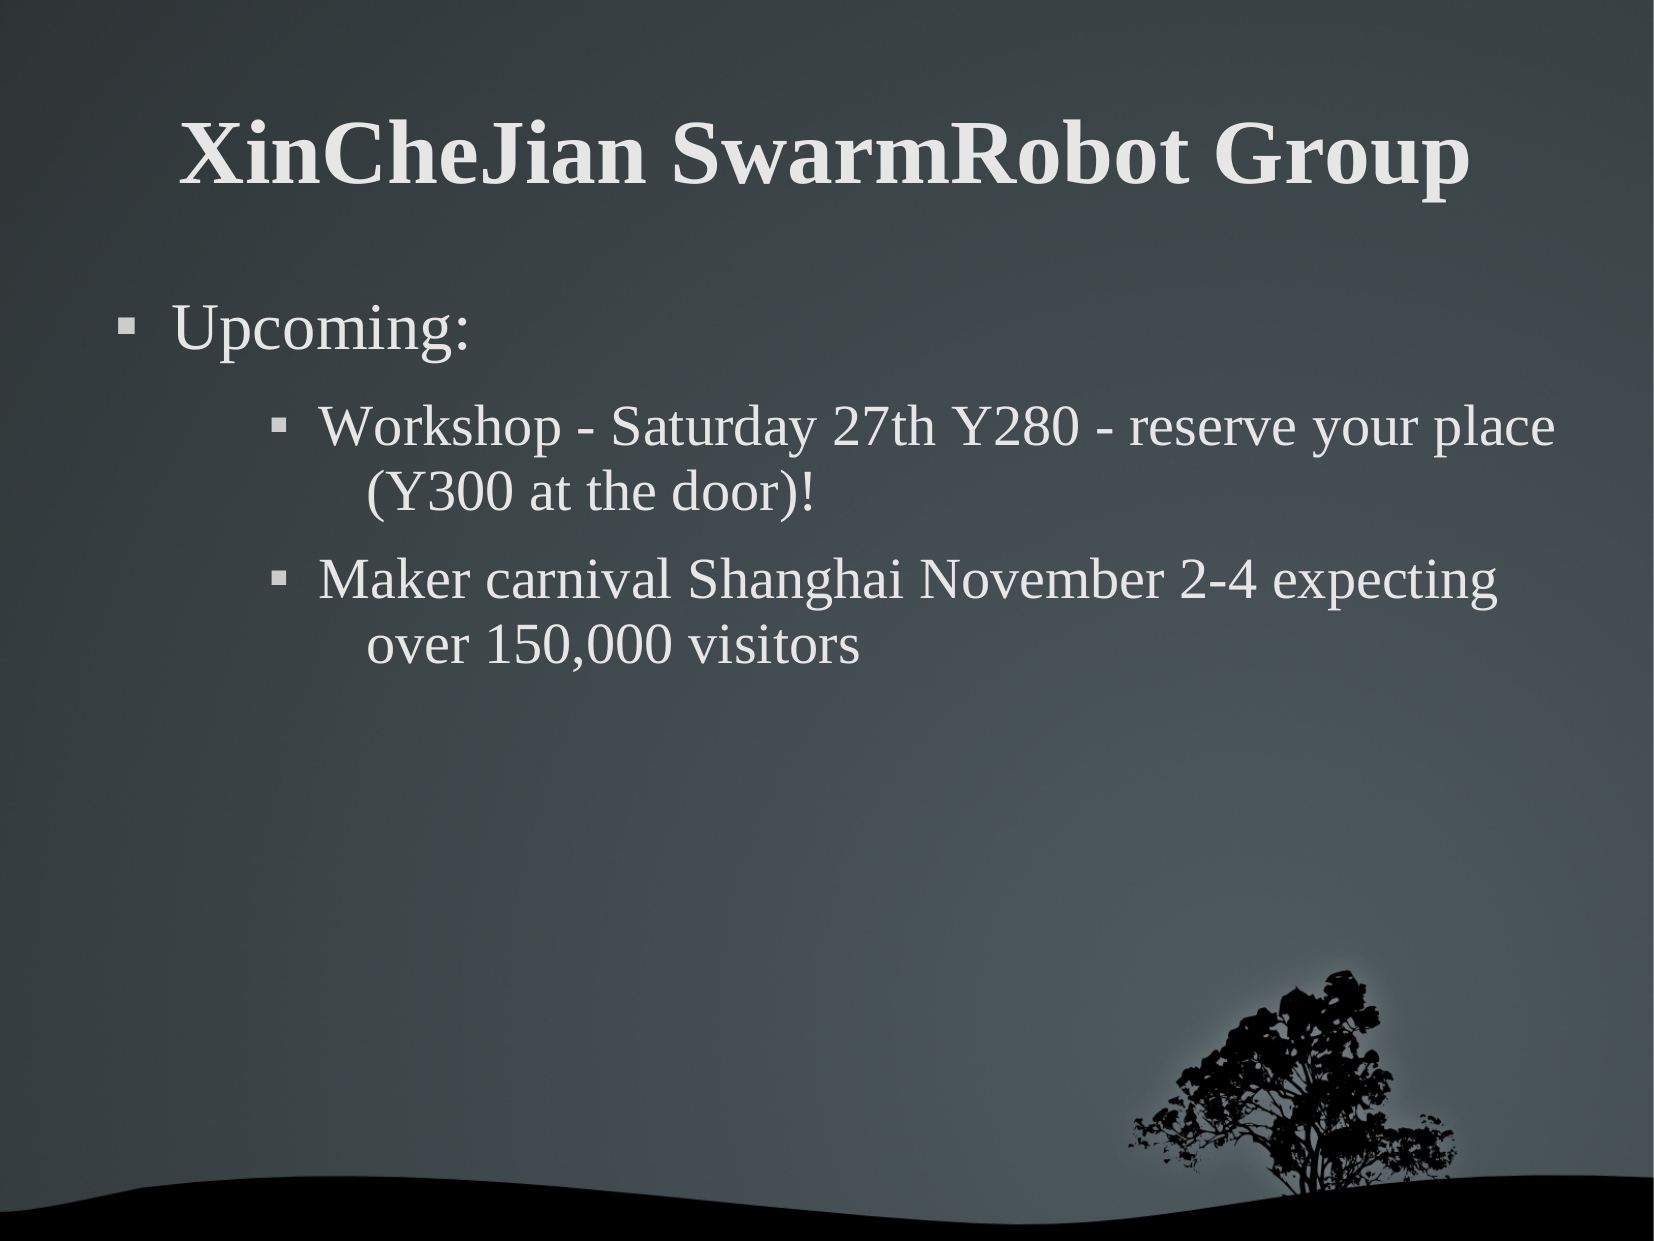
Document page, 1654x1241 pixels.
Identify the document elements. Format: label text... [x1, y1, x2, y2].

title XinCheJian SwarmRobot Group [82, 49, 1571, 257]
picture [0, 0, 1654, 1241]
list Upcoming: Workshop - Saturday 27th Y280 - reserve your place (Y300 at the door)! Maker carnival Shanghai November 2-4 expecting over 150,000 visitors [82, 290, 1571, 1109]
